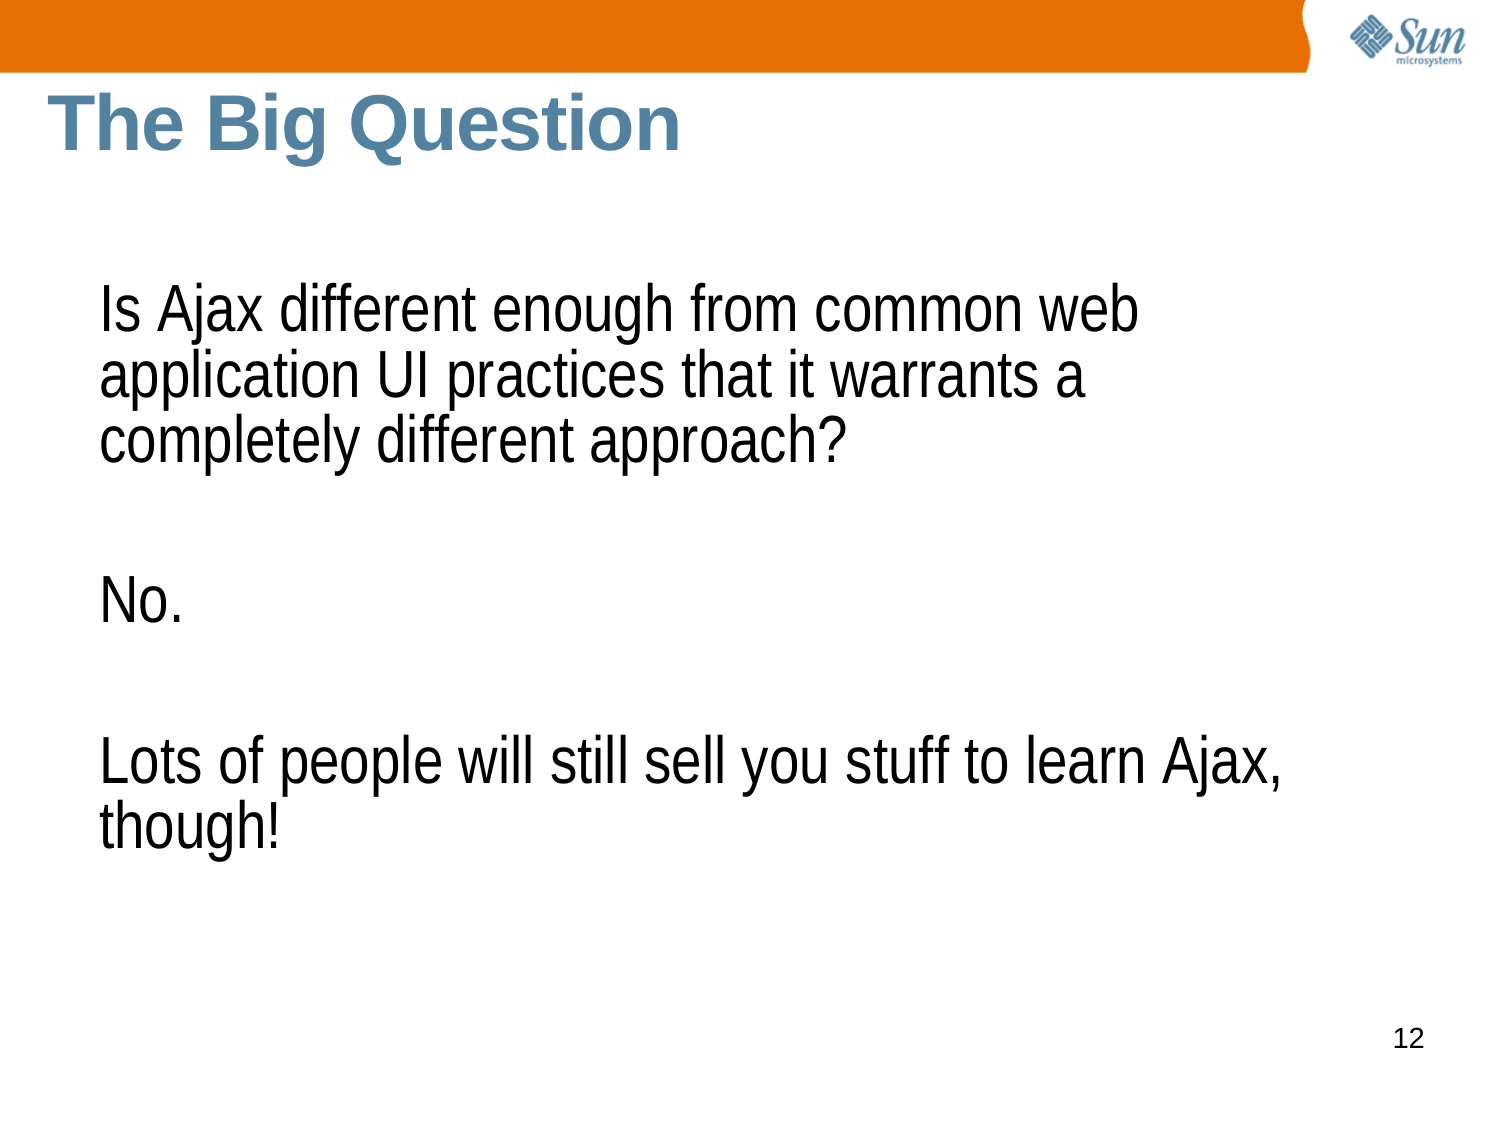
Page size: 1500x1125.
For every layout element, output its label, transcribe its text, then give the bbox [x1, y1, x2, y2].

title The Big Question [48, 86, 1410, 191]
text_box Is Ajax different enough from common web application UI practices that it warrants a completely different approach? No. Lots of people will still sell you stuff to learn Ajax, though! [99, 279, 1334, 875]
picture [0, 0, 1500, 75]
